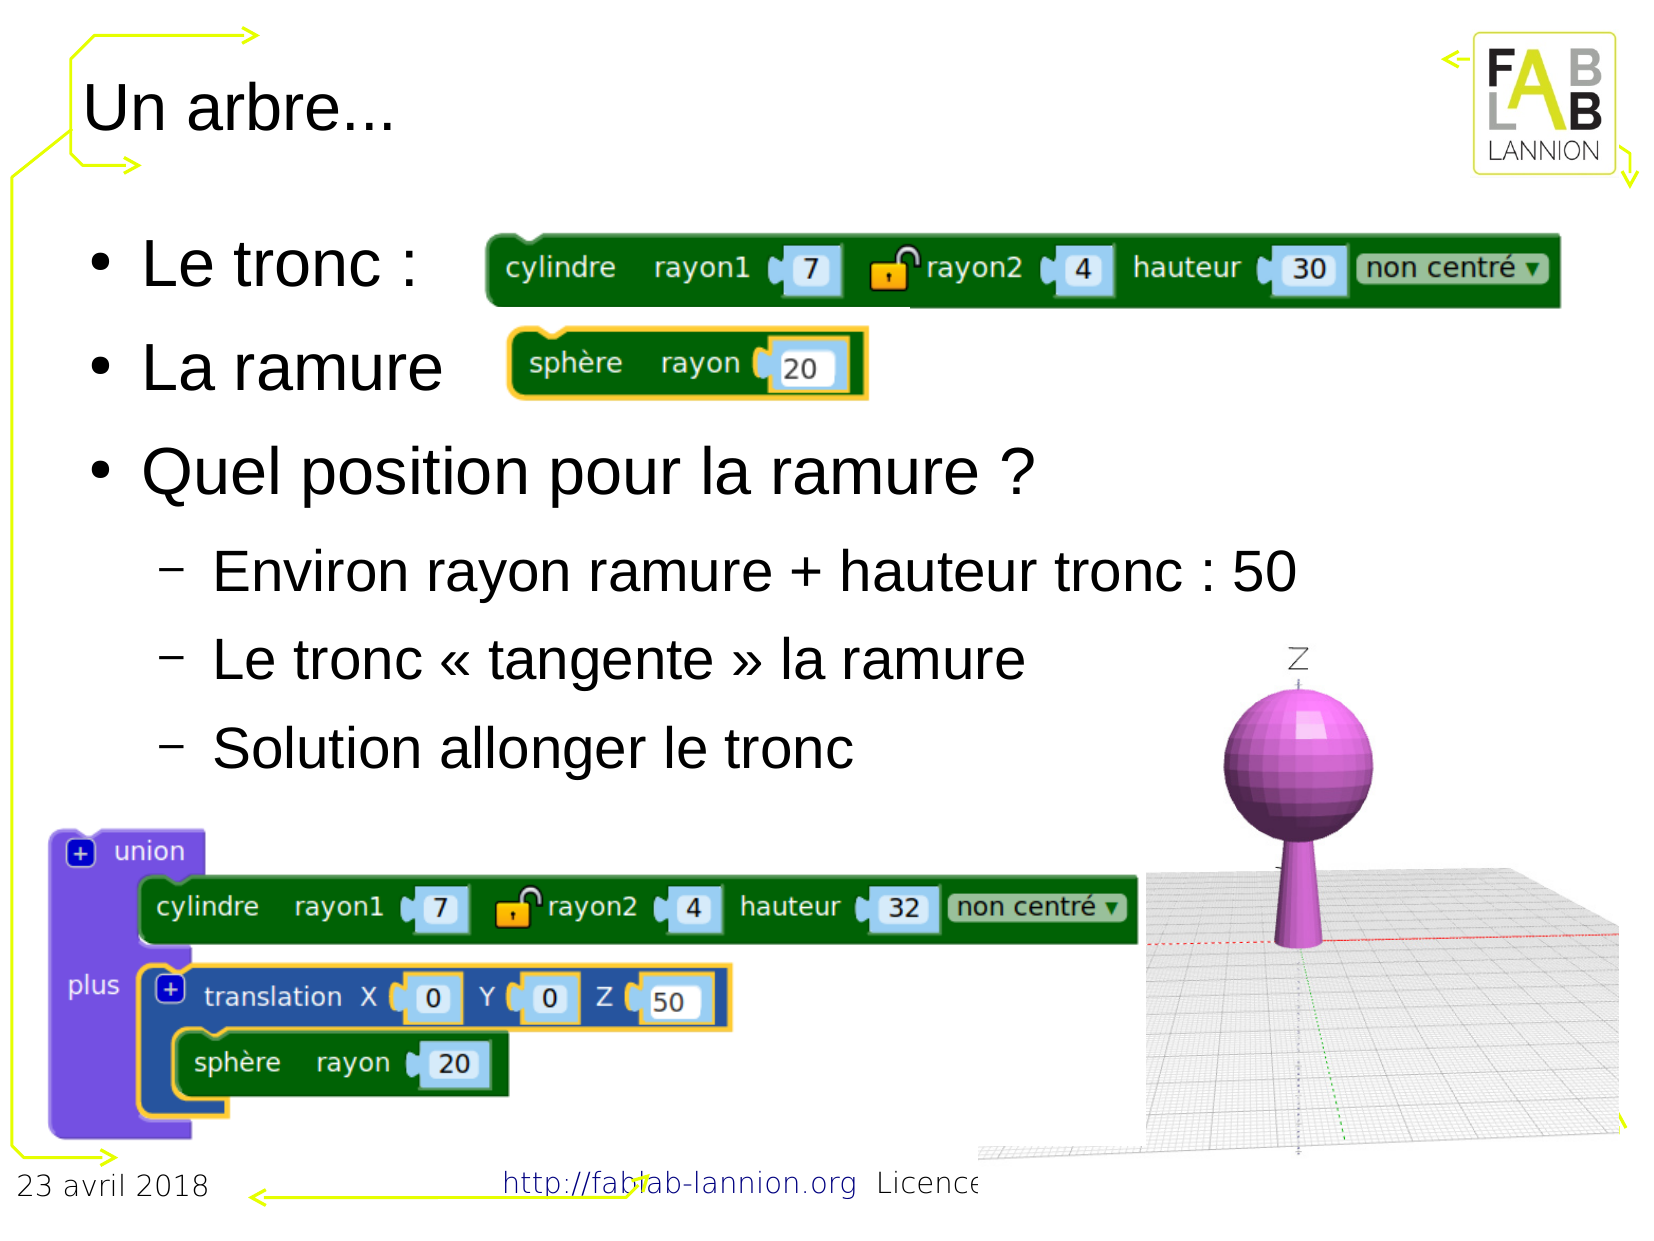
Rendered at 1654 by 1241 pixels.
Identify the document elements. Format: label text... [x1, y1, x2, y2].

picture [471, 183, 1607, 367]
title Un arbre... [82, 49, 1441, 166]
picture [47, 643, 1619, 1205]
picture [1470, 29, 1619, 178]
list Le tronc : La ramure Quel position pour la ramure ? Environ rayon ramure + hauteur tronc : 50 Le tronc « tangente » la ramure Solution allonger le tronc [70, 225, 1559, 945]
